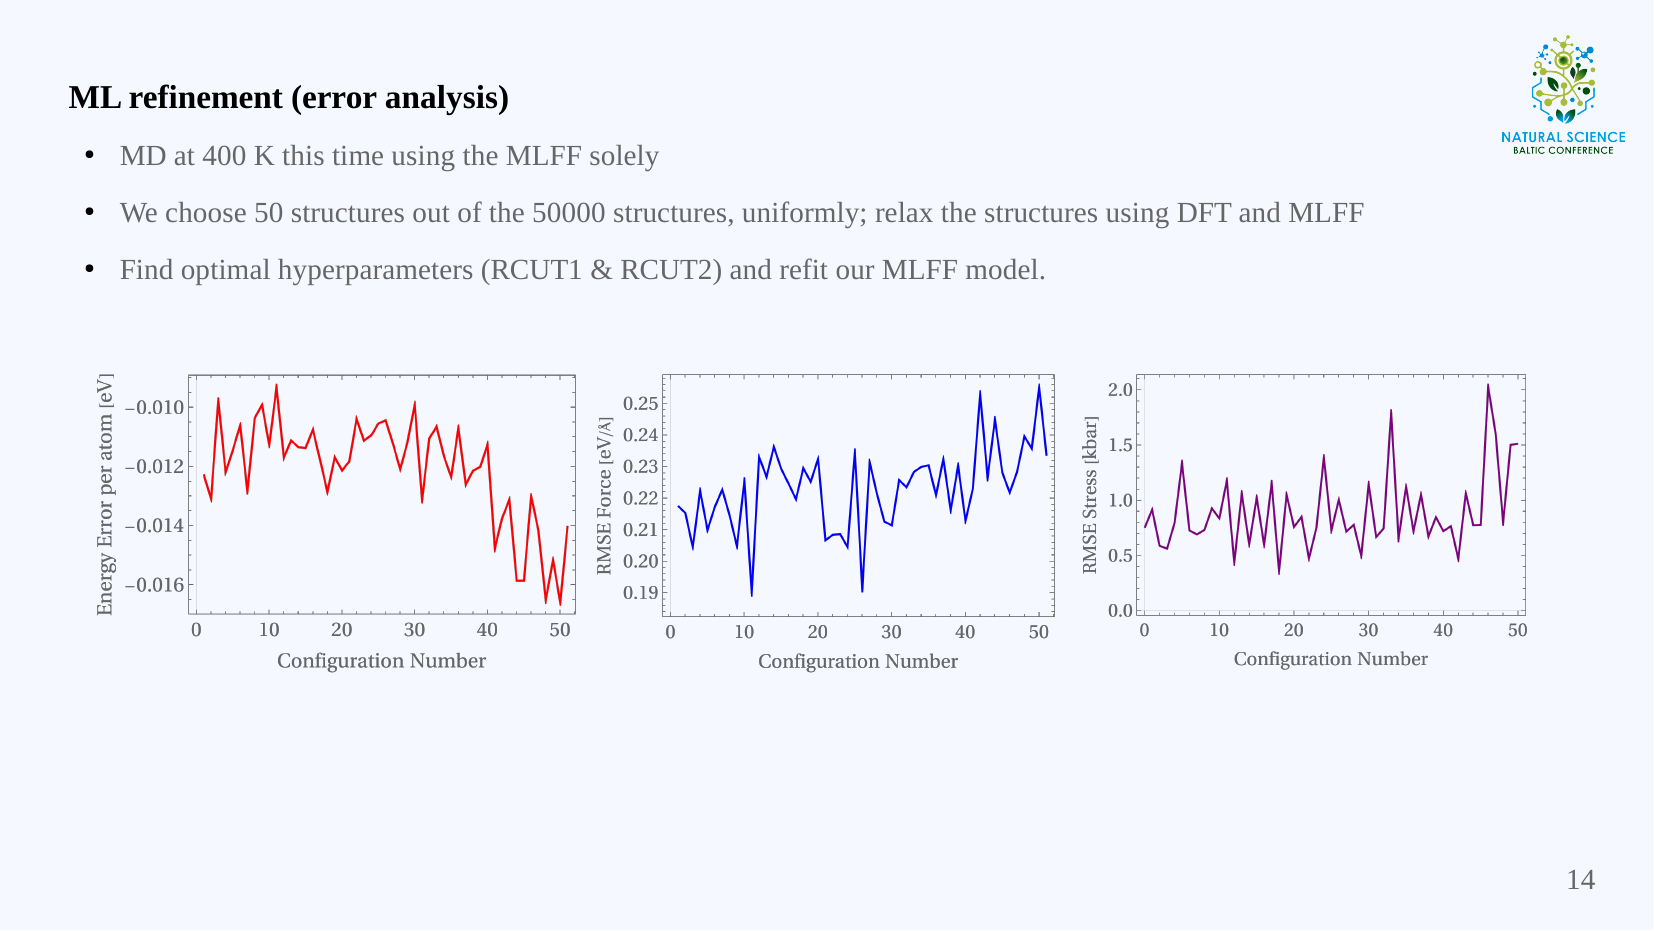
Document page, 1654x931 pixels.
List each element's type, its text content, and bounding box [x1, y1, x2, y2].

picture [593, 374, 1056, 674]
picture [1079, 374, 1529, 671]
text_box MD at 400 K this time using the MLFF solely We choose 50 structures out of the 50000 structures, uniformly; relax the structures using DFT and MLFF Find optimal hyperparameters (RCUT1 & RCUT2) and refit our MLFF model. [69, 131, 1474, 294]
picture [1502, 35, 1625, 154]
text_box ML refinement (error analysis) [53, 71, 1122, 161]
picture [93, 373, 577, 674]
